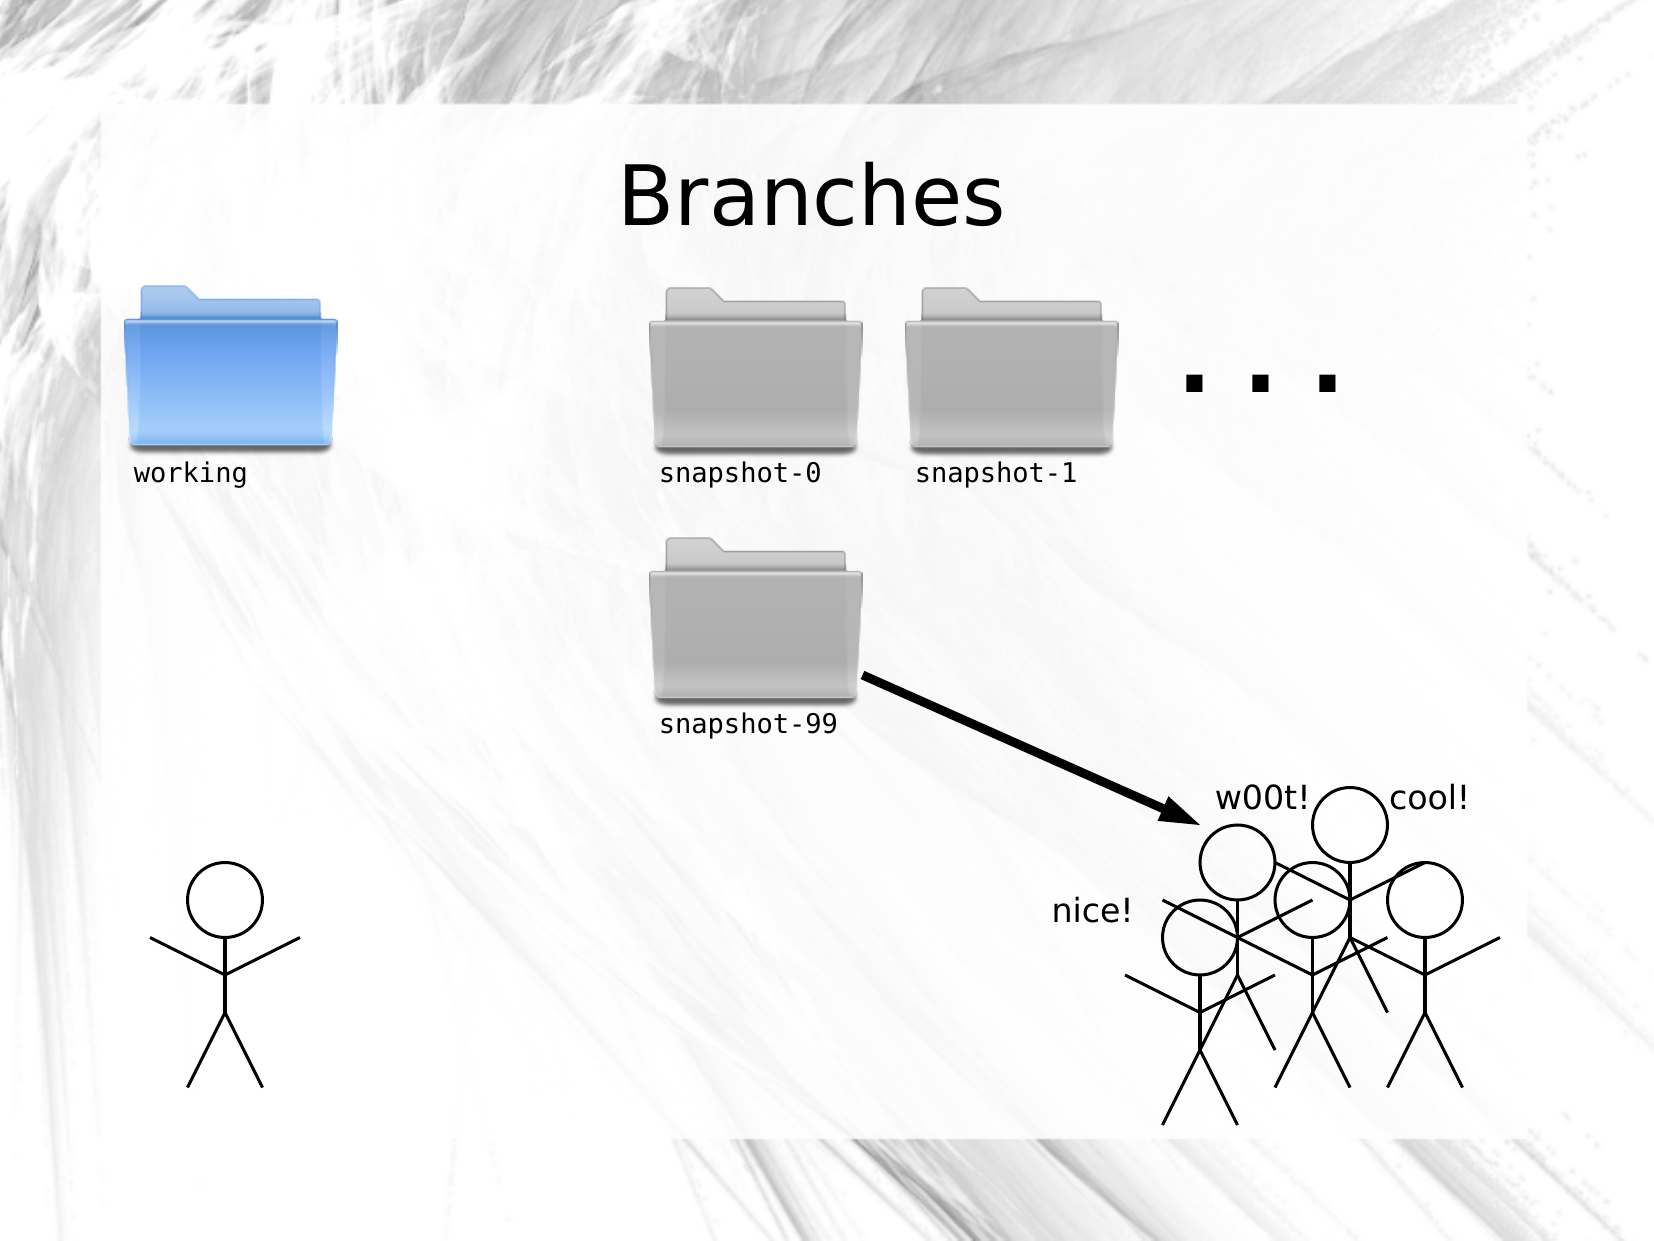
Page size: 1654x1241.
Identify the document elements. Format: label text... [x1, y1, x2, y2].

text_box nice! [1036, 884, 1149, 938]
text_box working [119, 450, 263, 497]
text_box . . . [1162, 300, 1361, 497]
title Branches [118, 112, 1506, 281]
text_box snapshot-1 [900, 450, 1093, 497]
text_box w00t! [1200, 771, 1326, 826]
text_box snapshot-99 [644, 700, 853, 747]
text_box cool! [1374, 771, 1486, 826]
text_box snapshot-0 [644, 450, 837, 497]
picture [0, 0, 1654, 1241]
